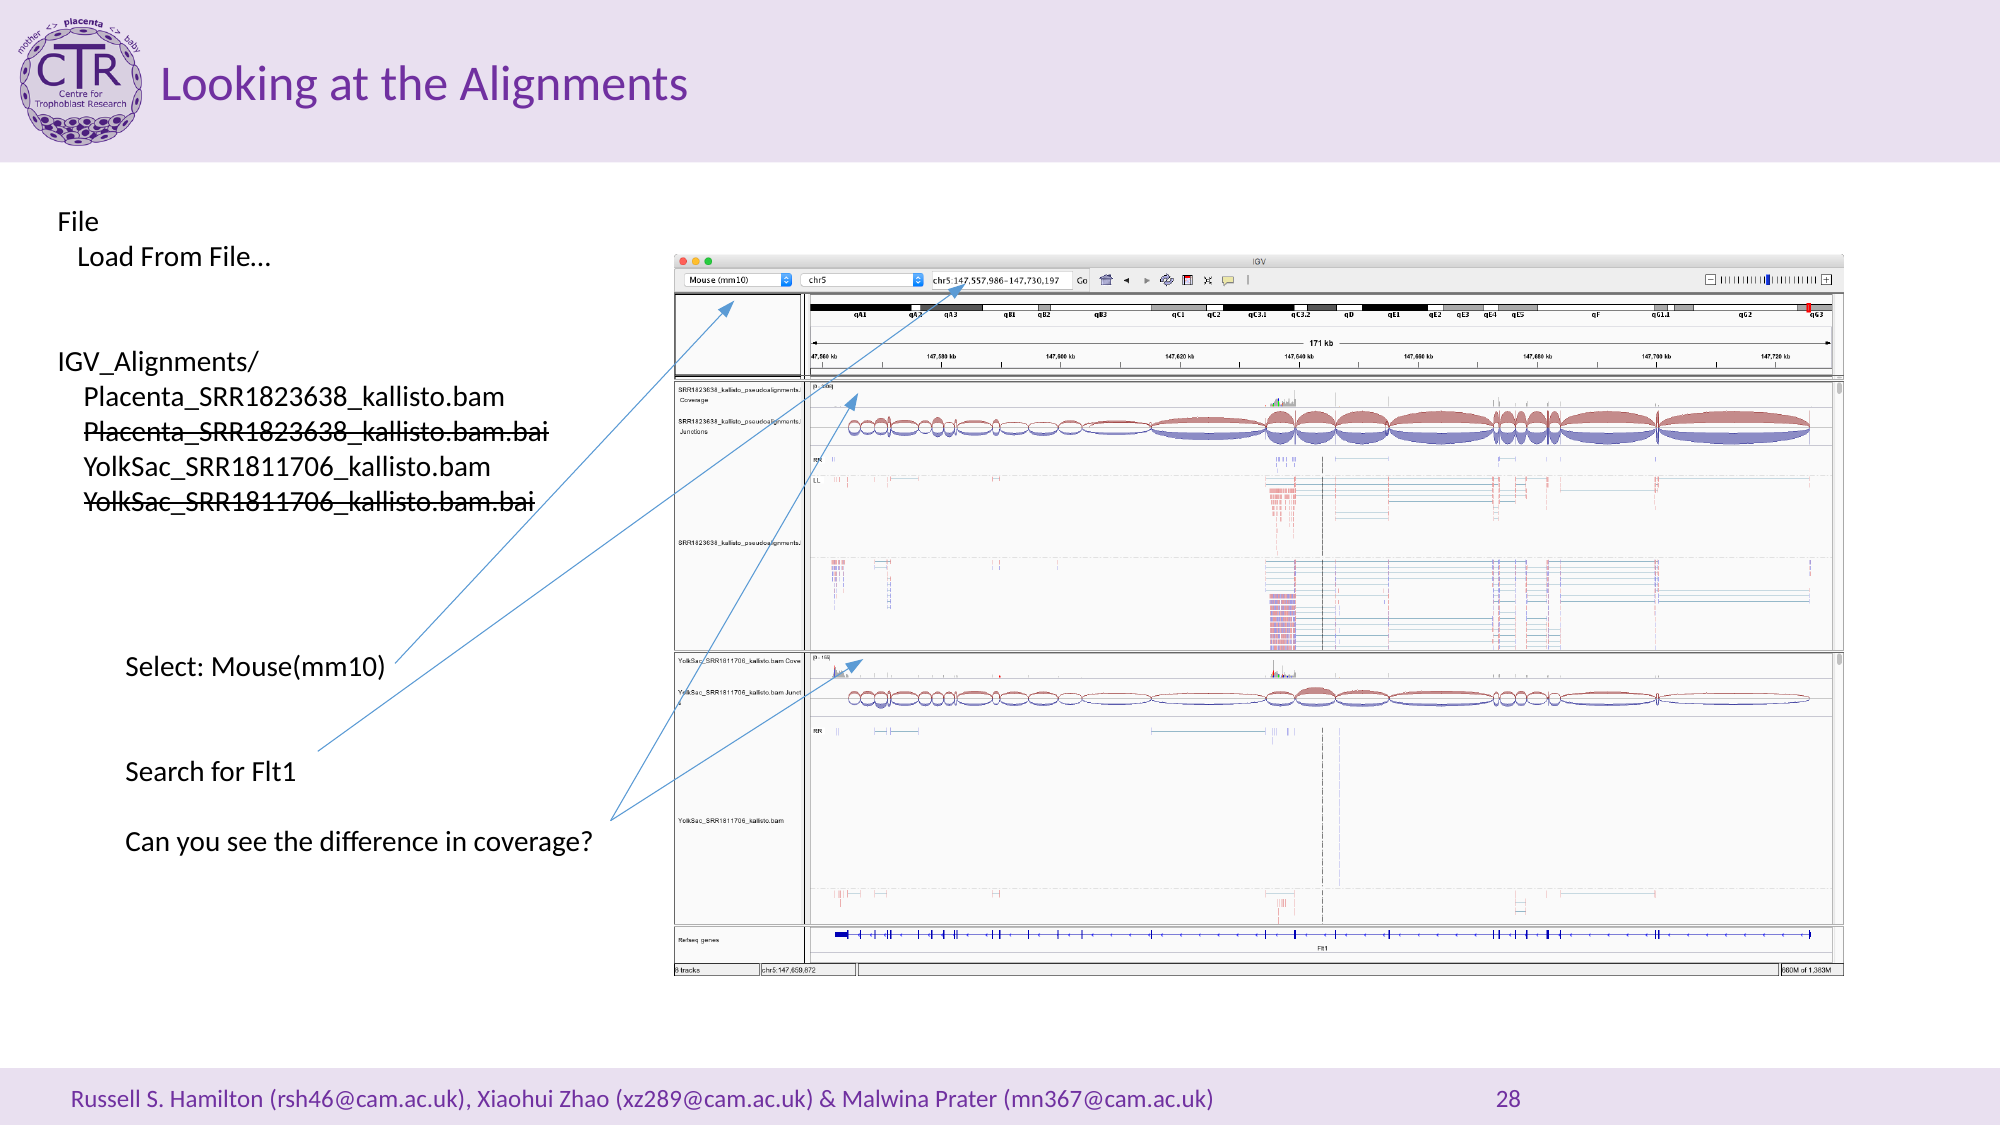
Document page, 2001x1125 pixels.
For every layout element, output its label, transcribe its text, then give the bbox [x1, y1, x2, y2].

text_box Select: Mouse(mm10) Search for Flt1 Can you see the difference in coverage? [110, 640, 1111, 864]
text_box [0, 1068, 2000, 1125]
picture [674, 524, 781, 640]
text_box File Load From File… IGV_Alignments/ Placenta_SRR1823638_kallisto.bam Placenta_SRR1823638_kallisto.bam.bai YolkSac_SRR1811706_kallisto.bam YolkSac_SRR1811706_kallisto.bam.bai [43, 195, 1043, 524]
text_box [0, 0, 2000, 162]
text_box Looking at the Alignments [145, 43, 709, 119]
picture [674, 254, 1844, 976]
text_box Russell S. Hamilton (rsh46@cam.ac.uk), Xiaohui Zhao (xz289@cam.ac.uk) & Malwina Prater (mn367@cam.ac.uk) 28 [56, 1075, 1910, 1120]
